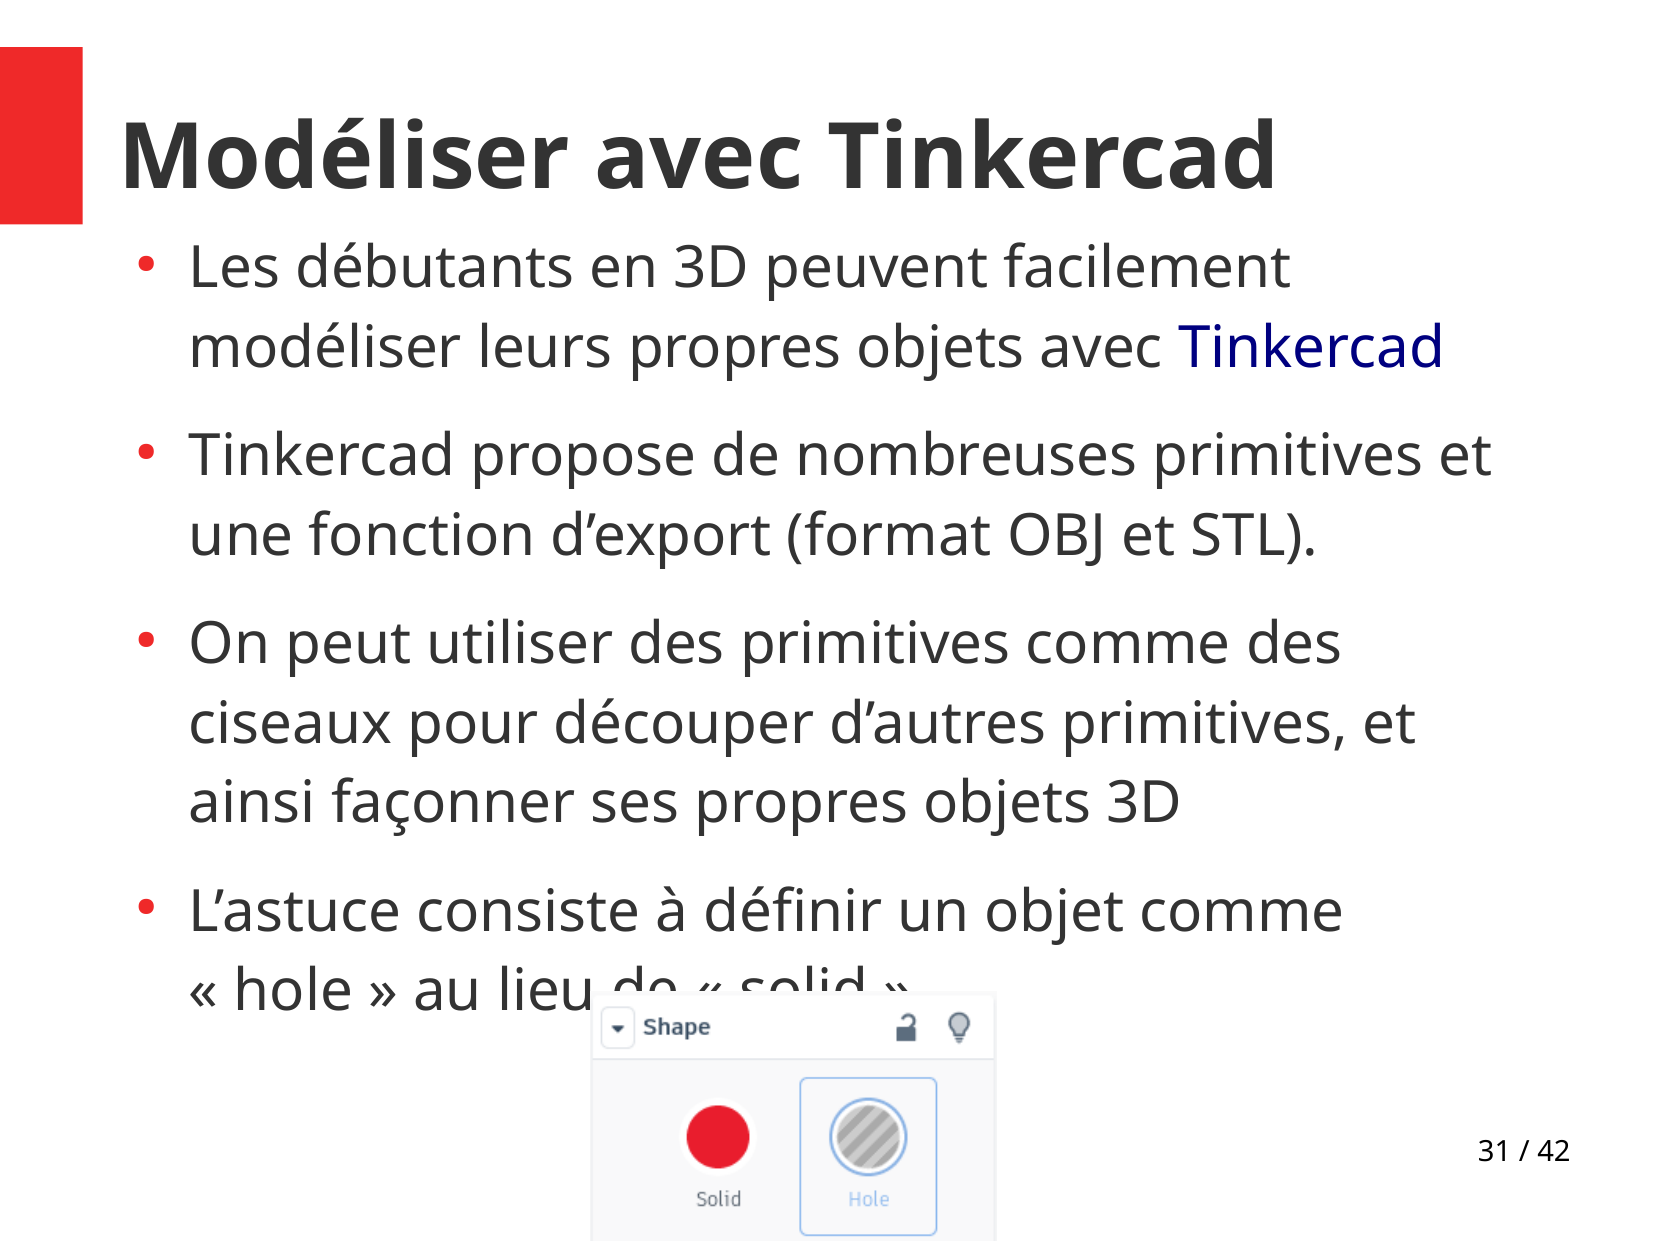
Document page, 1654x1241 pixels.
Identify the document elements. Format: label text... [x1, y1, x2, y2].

text_box [944, 885, 1111, 956]
title Modéliser avec Tinkercad [118, 49, 1571, 257]
picture [590, 991, 997, 1241]
list Les débutants en 3D peuvent facilement modéliser leurs propres objets avec Tinkercad Tinkercad propose de nombreuses primitives et une fonction d’export (format OBJ et STL). On peut utiliser des primitives comme des ciseaux pour découper d’autres primitives, et ainsi façonner ses propres objets 3D L’astuce consiste à définir un objet comme « hole » au lieu de « solid » [118, 225, 1536, 945]
